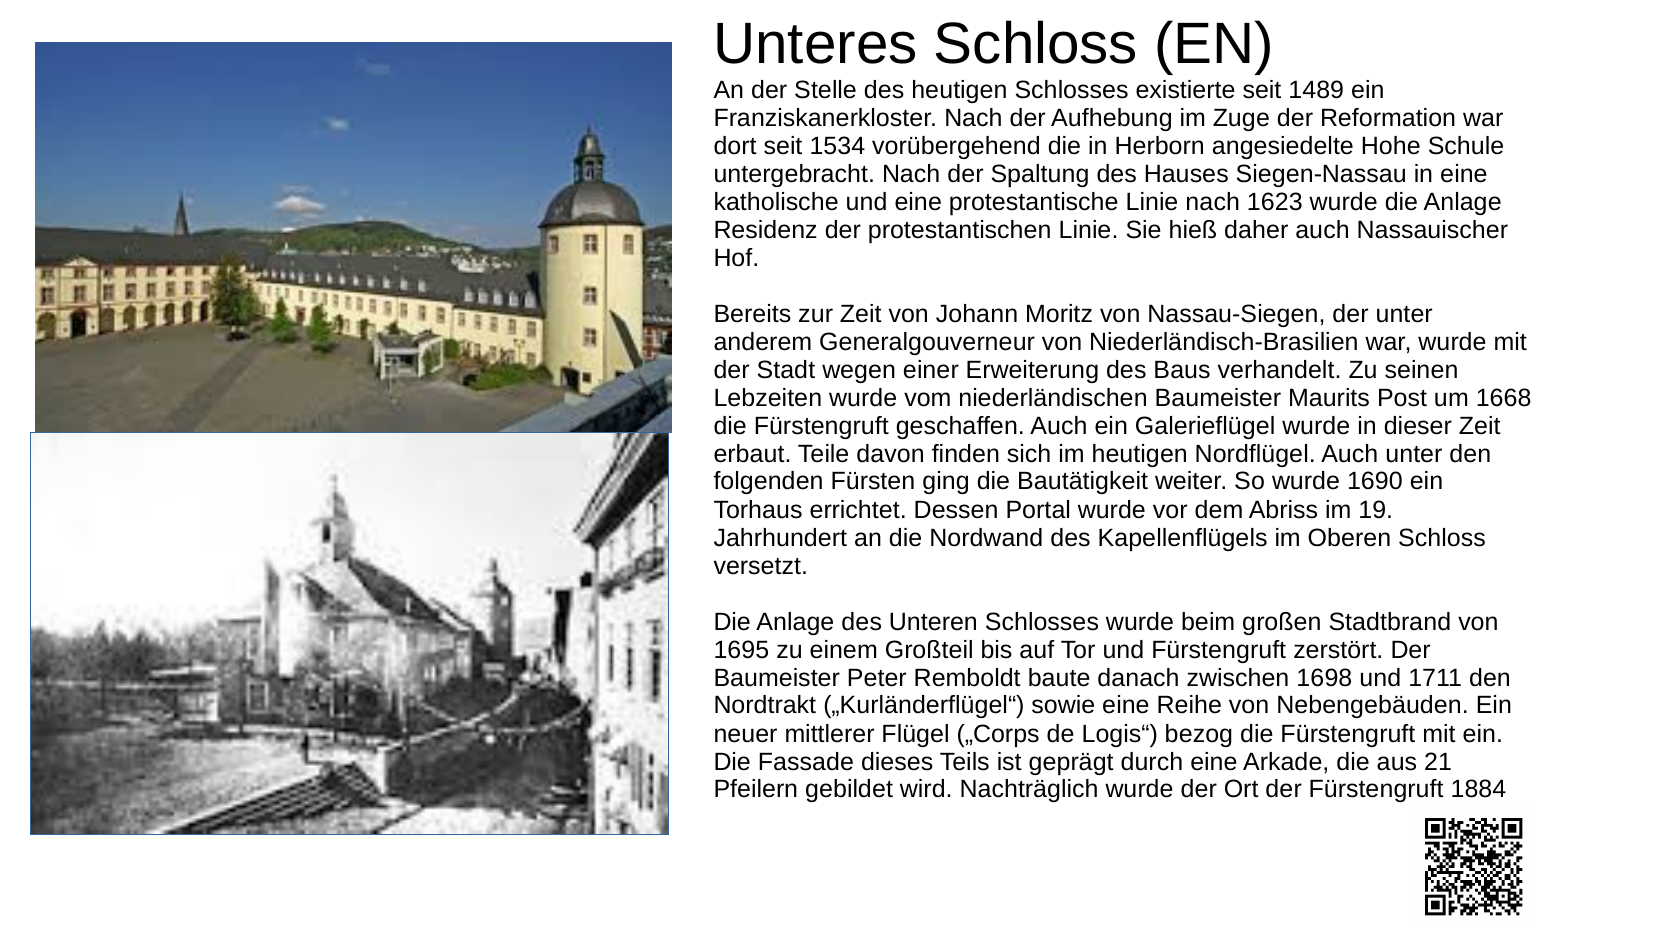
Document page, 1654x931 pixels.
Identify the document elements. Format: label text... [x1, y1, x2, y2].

picture [1413, 806, 1534, 927]
title Unteres Schloss (EN) An der Stelle des heutigen Schlosses existierte seit 1489 ein Franziskanerkloster. Nach der Aufhebung im Zuge der Reformation war dort seit 1534 vorübergehend die in Herborn angesiedelte Hohe Schule untergebracht. Nach der Spaltung des Hauses Siegen-Nassau in eine katholische und eine protestantische Linie nach 1623 wurde die Anlage Residenz der protestantischen Linie. Sie hieß daher auch Nassauischer Hof. Bereits zur Zeit von Johann Moritz von Nassau-Siegen, der unter anderem Generalgouverneur von Niederländisch-Brasilien war, wurde mit der Stadt wegen einer Erweiterung des Baus verhandelt. Zu seinen Lebzeiten wurde vom niederländischen Baumeister Maurits Post um 1668 die Fürstengruft geschaffen. Auch ein Galerieflügel wurde in dieser Zeit erbaut. Teile davon finden sich im heutigen Nordflügel. Auch unter den folgenden Fürsten ging die Bautätigkeit weiter. So wurde 1690 ein Torhaus errichtet. Dessen Portal wurde vor dem Abriss im 19. Jahrhundert an die Nordwand des Kapellenflügels im Oberen Schloss versetzt. Die Anlage des Unteren Schlosses wurde beim großen Stadtbrand von 1695 zu einem Großteil bis auf Tor und Fürstengruft zerstört. Der Baumeister Peter Remboldt baute danach zwischen 1698 und 1711 den Nordtrakt („Kurländerflügel“) sowie eine Reihe von Nebengebäuden. Ein neuer mittlerer Flügel („Corps de Logis“) bezog die Fürstengruft mit ein. Die Fassade dieses Teils ist geprägt durch eine Arkade, die aus 21 Pfeilern gebildet wird. Nachträglich wurde der Ort der Fürstengruft 1884 [713, 10, 1535, 804]
picture [30, 42, 672, 835]
